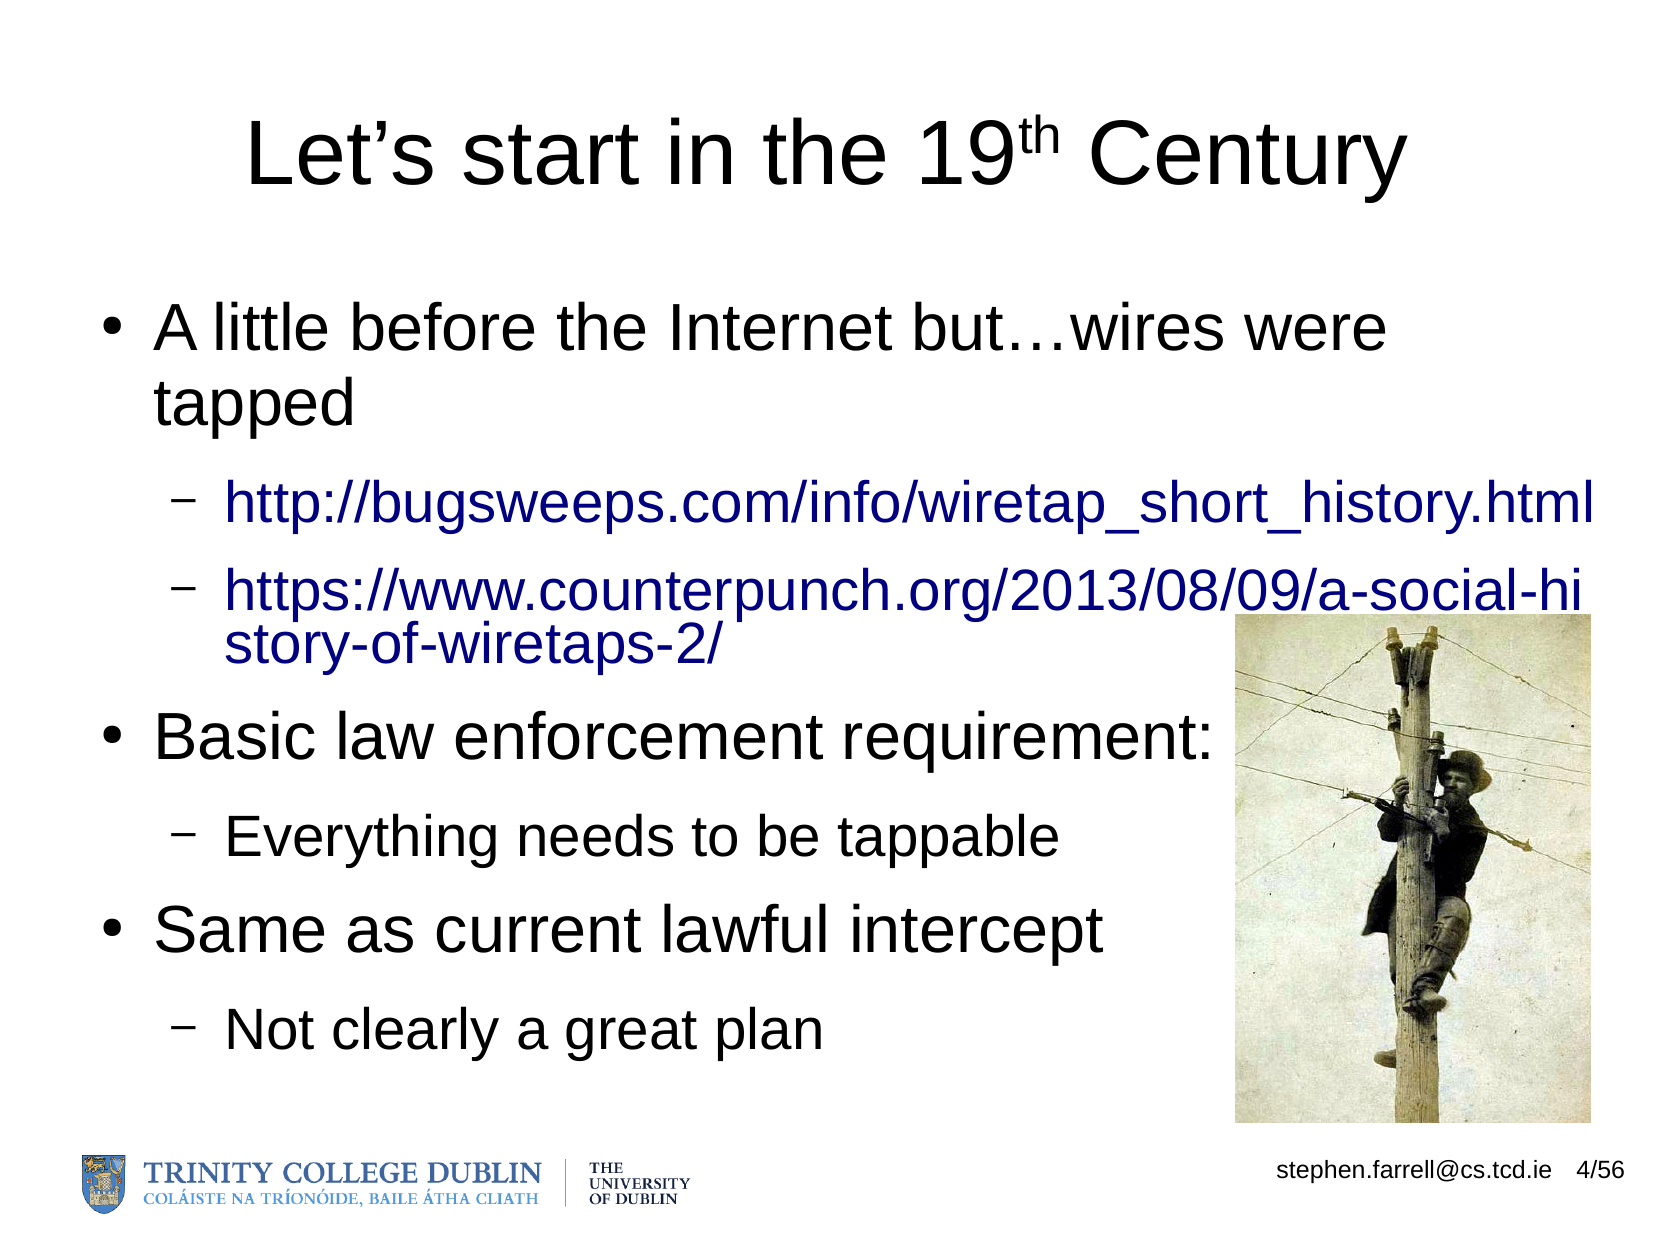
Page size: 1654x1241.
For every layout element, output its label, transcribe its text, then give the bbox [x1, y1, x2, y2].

picture [1235, 614, 1591, 1123]
picture [82, 1155, 694, 1214]
list A little before the Internet but…wires were tapped http://bugsweeps.com/info/wiretap_short_history.html https://www.counterpunch.org/2013/08/09/a-social-history-of-wiretaps-2/ Basic law enforcement requirement: Everything needs to be tappable Same as current lawful intercept Not clearly a great plan [82, 290, 1606, 1010]
title Let’s start in the 19th Century [82, 49, 1571, 257]
